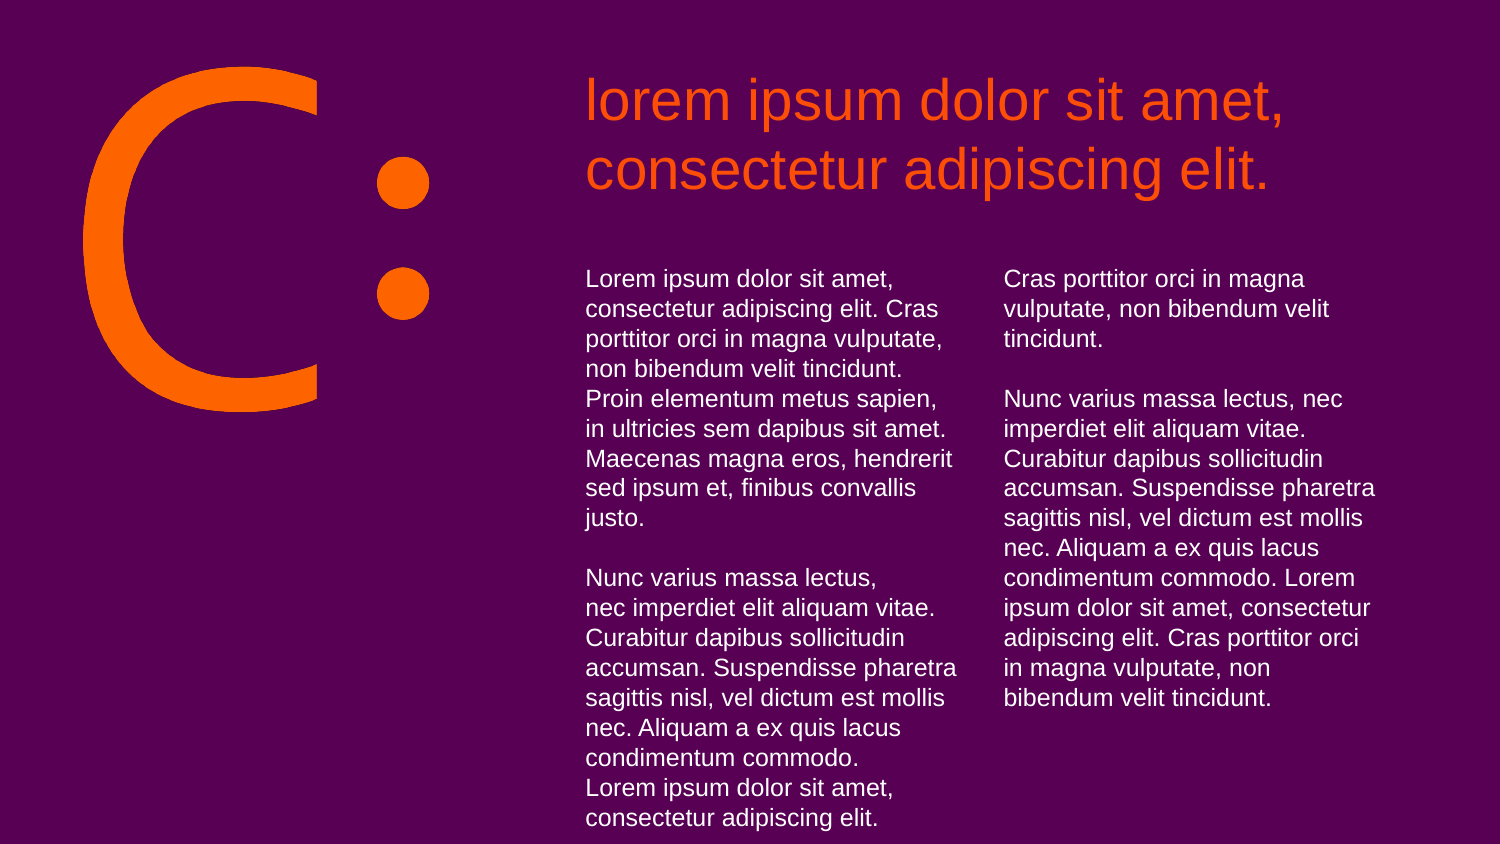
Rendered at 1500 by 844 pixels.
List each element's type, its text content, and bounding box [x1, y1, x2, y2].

text_box Lorem ipsum dolor sit amet, consectetur adipiscing elit. Cras porttitor orci in magna vulputate, non bibendum velit tincidunt. Proin elementum metus sapien, in ultricies sem dapibus sit amet. Maecenas magna eros, hendrerit sed ipsum et, finibus convallis justo. Nunc varius massa lectus, nec imperdiet elit aliquam vitae. Curabitur dapibus sollicitudin accumsan. Suspendisse pharetra sagittis nisl, vel dictum est mollis nec. Aliquam a ex quis lacus condimentum commodo. Lorem ipsum dolor sit amet, consectetur adipiscing elit. Cras porttitor orci in magna vulputate, non bibendum velit tincidunt. Nunc varius massa lectus, nec imperdiet elit aliquam vitae. Curabitur dapibus sollicitudin accumsan. Suspendisse pharetra sagittis nisl, vel dictum est mollis nec. Aliquam a ex quis lacus condimentum commodo. Lorem ipsum dolor sit amet, consectetur adipiscing elit. Cras porttitor orci in magna vulputate, non bibendum velit tincidunt. [570, 255, 1401, 844]
text_box lorem ipsum dolor sit amet, consectetur adipiscing elit. [570, 54, 1500, 216]
picture [0, 64, 566, 414]
